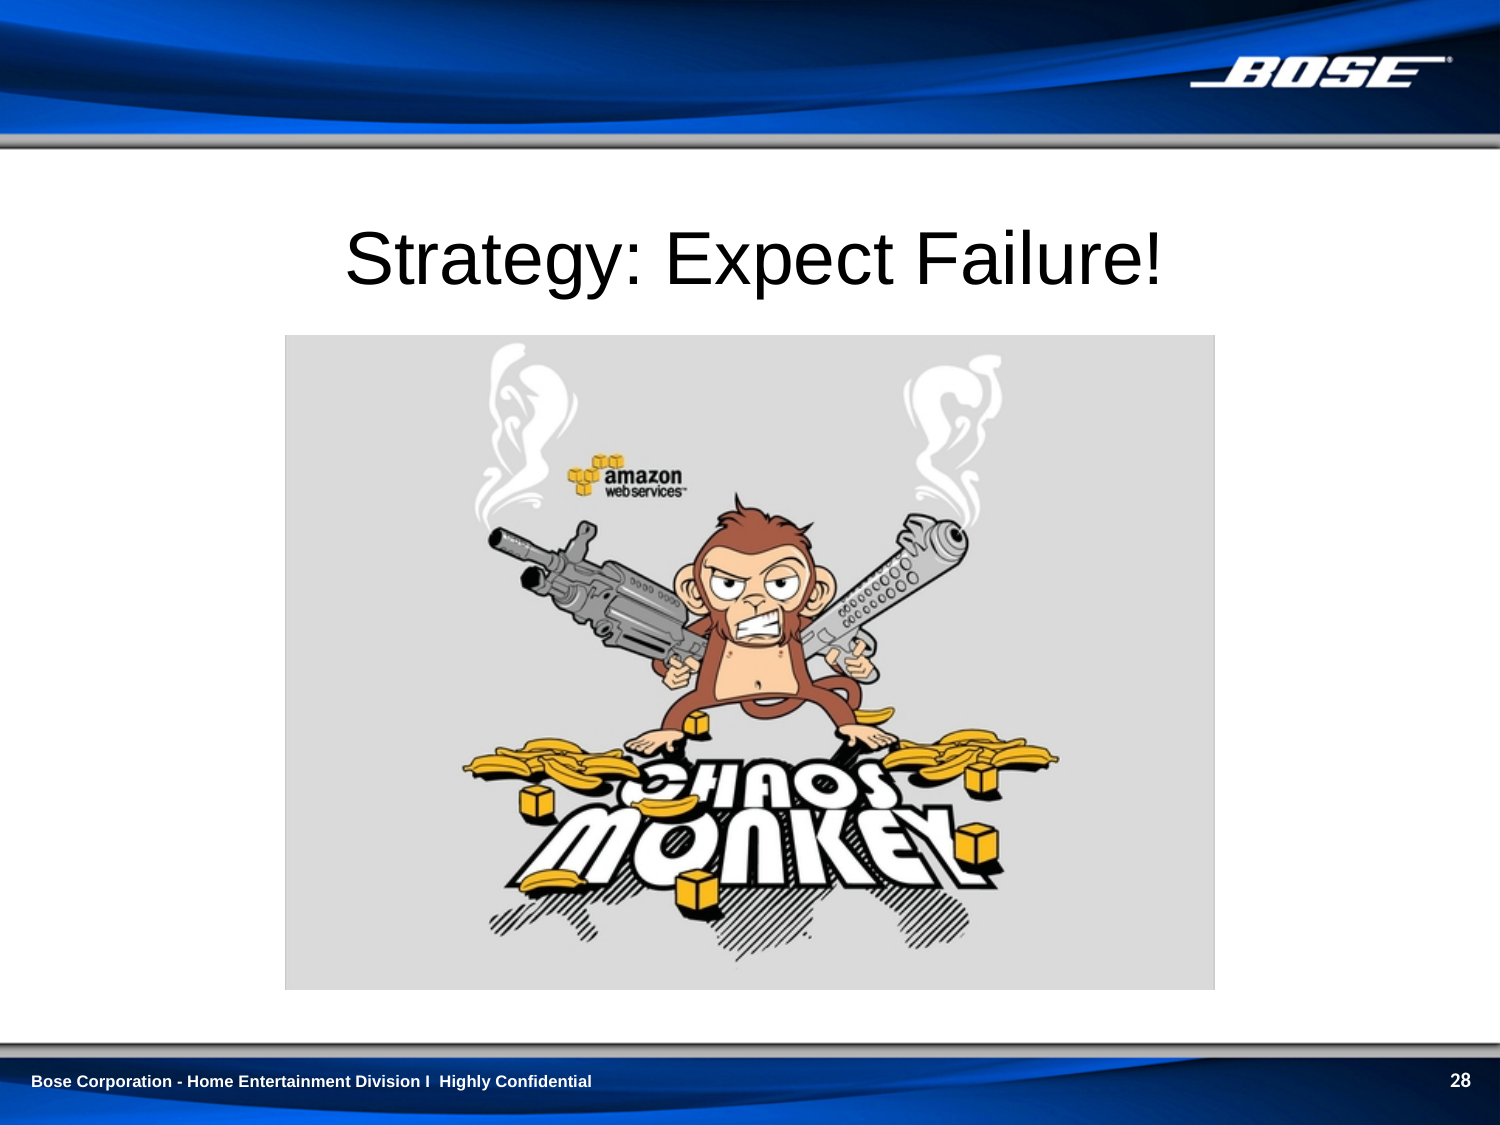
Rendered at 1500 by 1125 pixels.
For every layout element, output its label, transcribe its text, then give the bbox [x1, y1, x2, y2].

text_box Strategy: Expect Failure! [79, 174, 1430, 334]
picture [0, 0, 1500, 1125]
